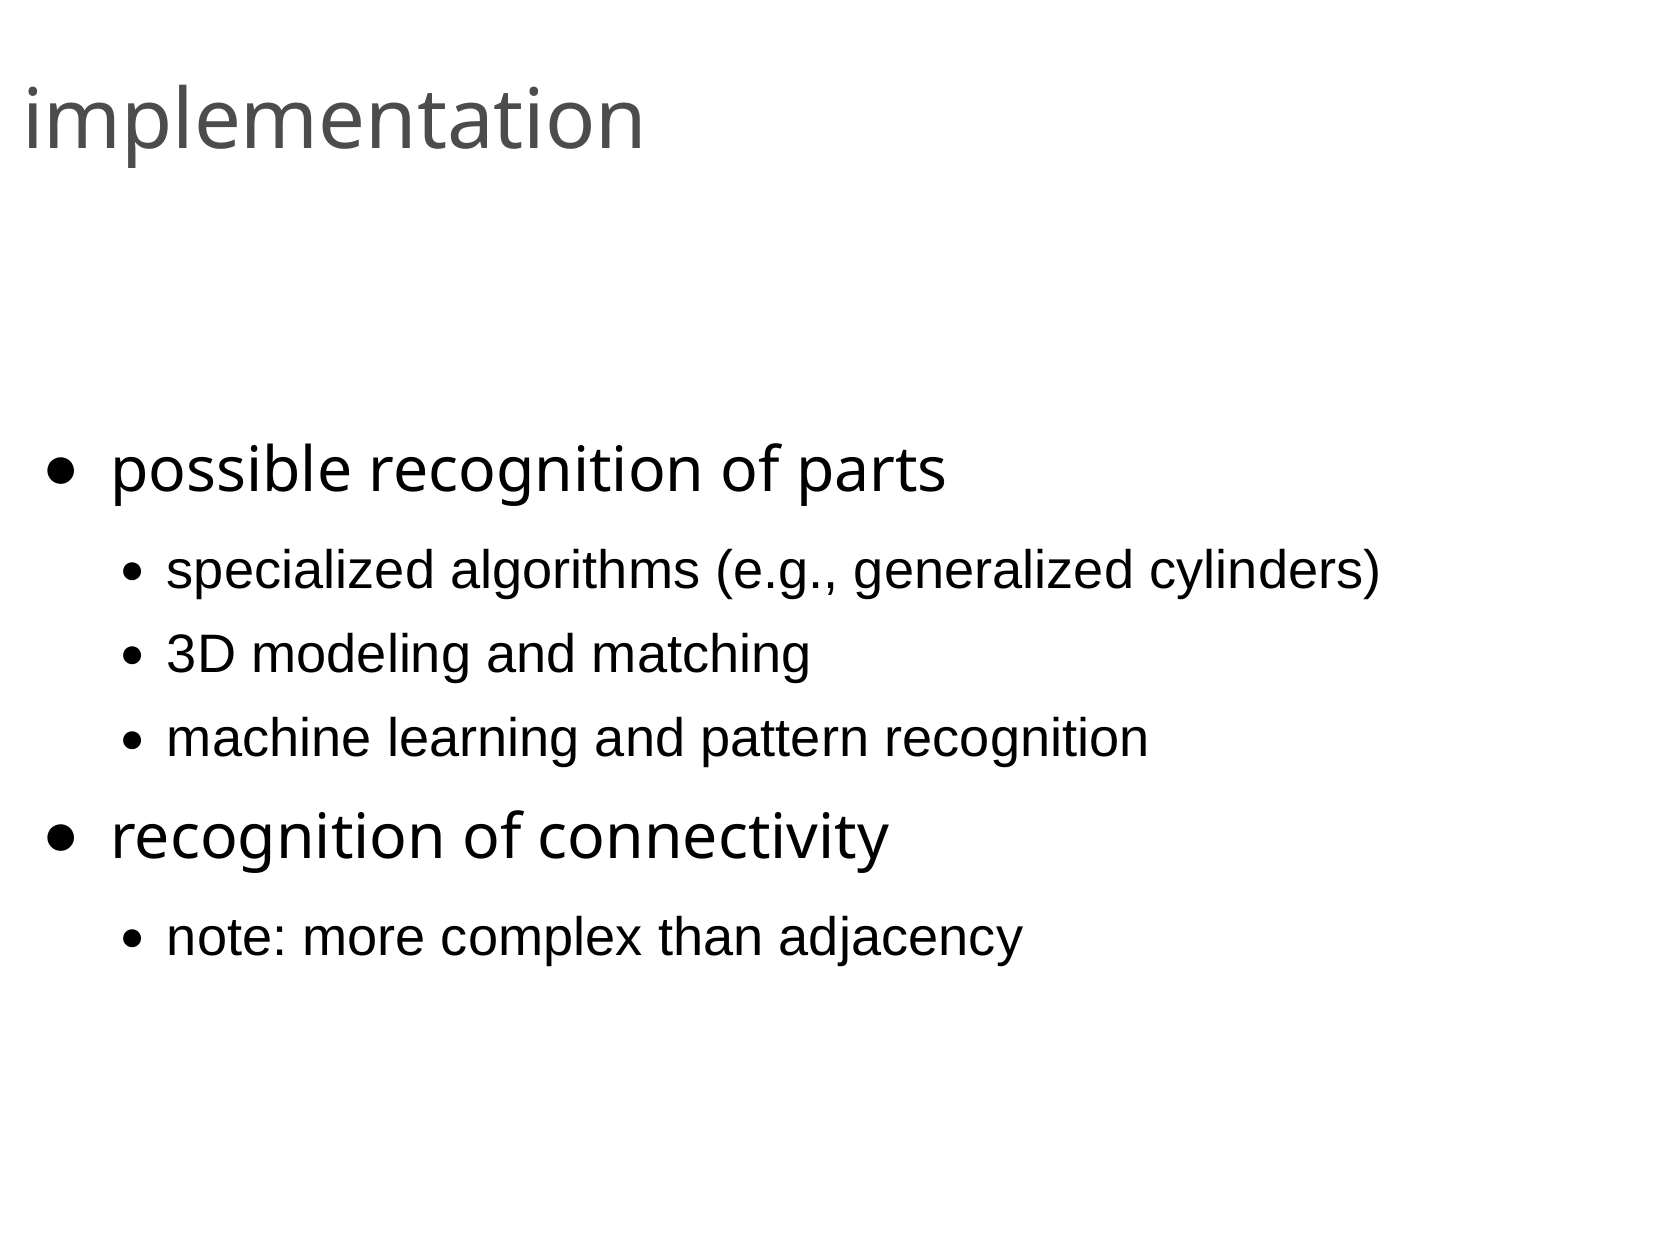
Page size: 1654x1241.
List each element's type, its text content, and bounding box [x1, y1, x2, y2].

title implementation [22, 19, 1654, 213]
list possible recognition of parts specialized algorithms (e.g., generalized cylinders) 3D modeling and matching machine learning and pattern recognition recognition of connectivity note: more complex than adjacency [25, 226, 1654, 1166]
